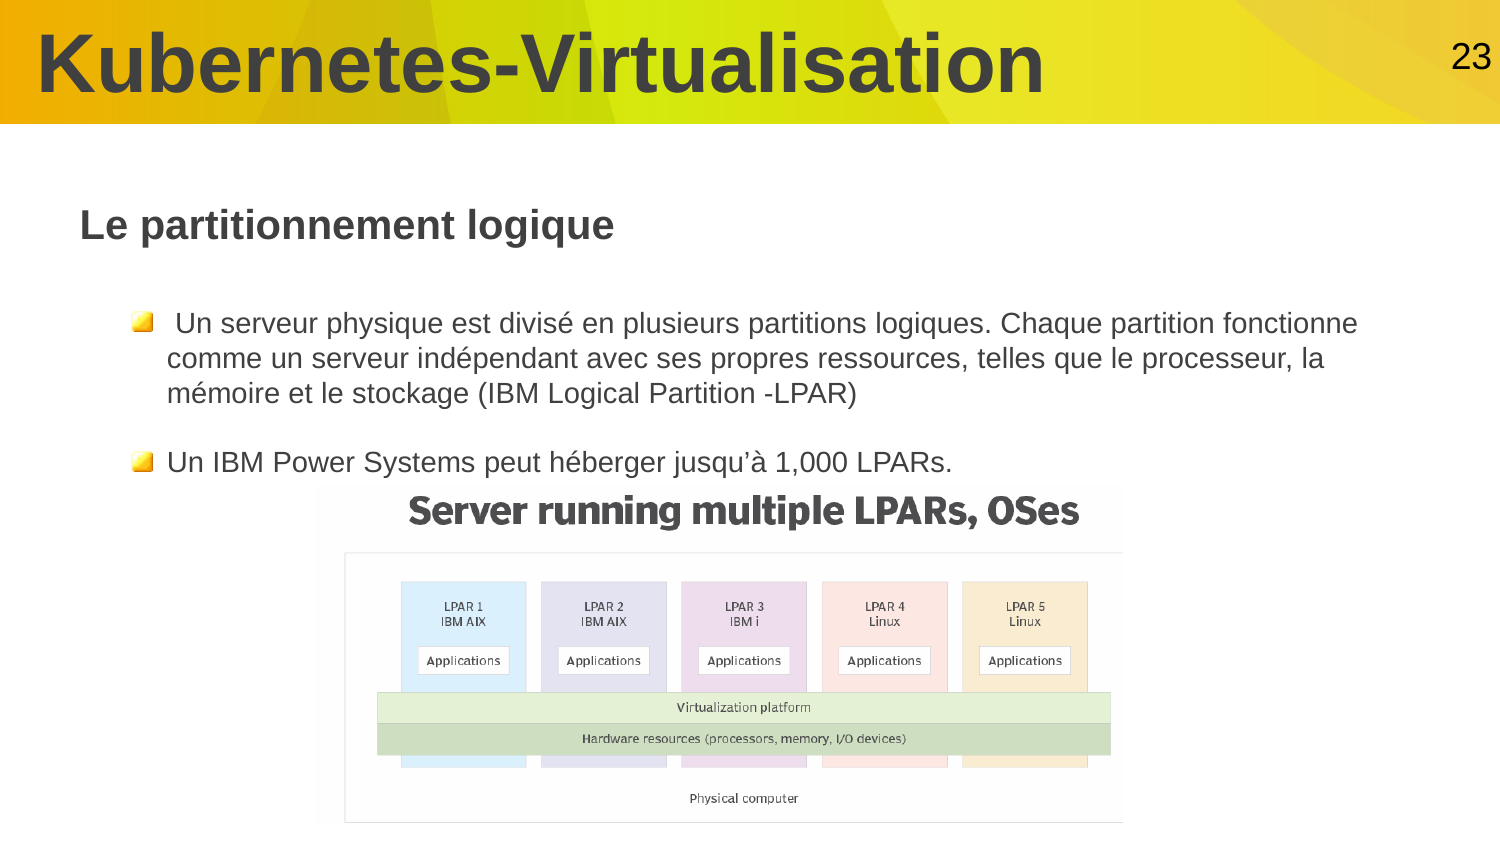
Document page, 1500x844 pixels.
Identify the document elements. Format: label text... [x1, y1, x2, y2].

picture [0, 0, 1500, 844]
text_box Kubernetes-Virtualisation [0, 0, 1498, 130]
text_box Le partitionnement logique [64, 185, 1459, 261]
text_box <numéro> [1321, 35, 1493, 106]
text_box Un serveur physique est divisé en plusieurs partitions logiques. Chaque partition fonctionne comme un serveur indépendant avec ses propres ressources, telles que le processeur, la mémoire et le stockage (IBM Logical Partition -LPAR) Un IBM Power Systems peut héberger jusqu’à 1,000 LPARs. [66, 296, 1441, 721]
